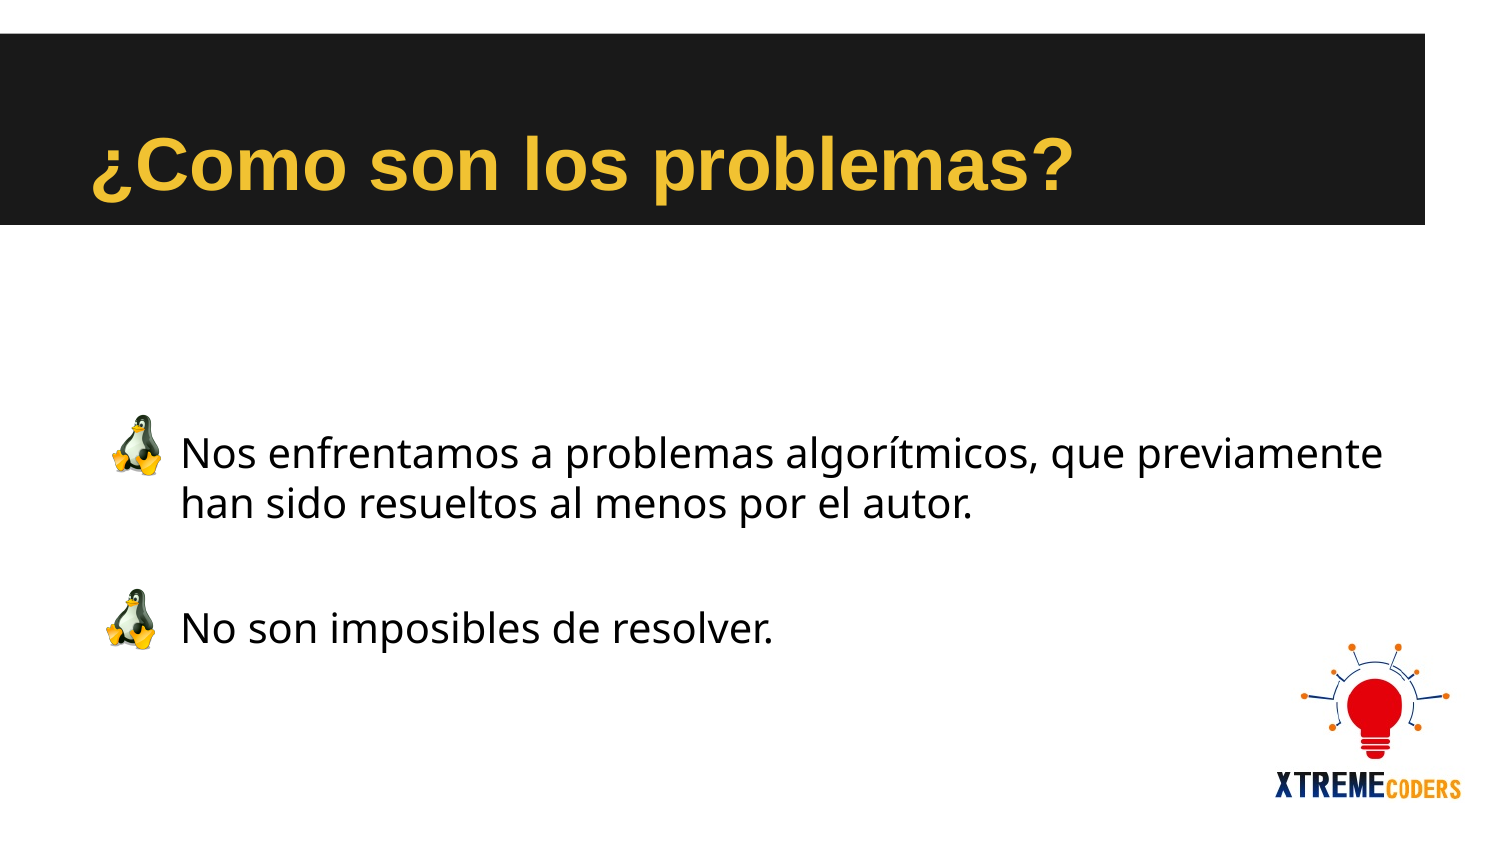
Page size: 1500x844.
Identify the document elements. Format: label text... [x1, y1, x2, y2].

picture [1275, 640, 1465, 804]
text_box Nos enfrentamos a problemas algorítmicos, que previamente han sido resueltos al menos por el autor. No son imposibles de resolver. [165, 239, 1425, 808]
picture [99, 588, 161, 650]
text_box ¿Como son los problemas? [74, 33, 1425, 221]
picture [105, 414, 167, 476]
